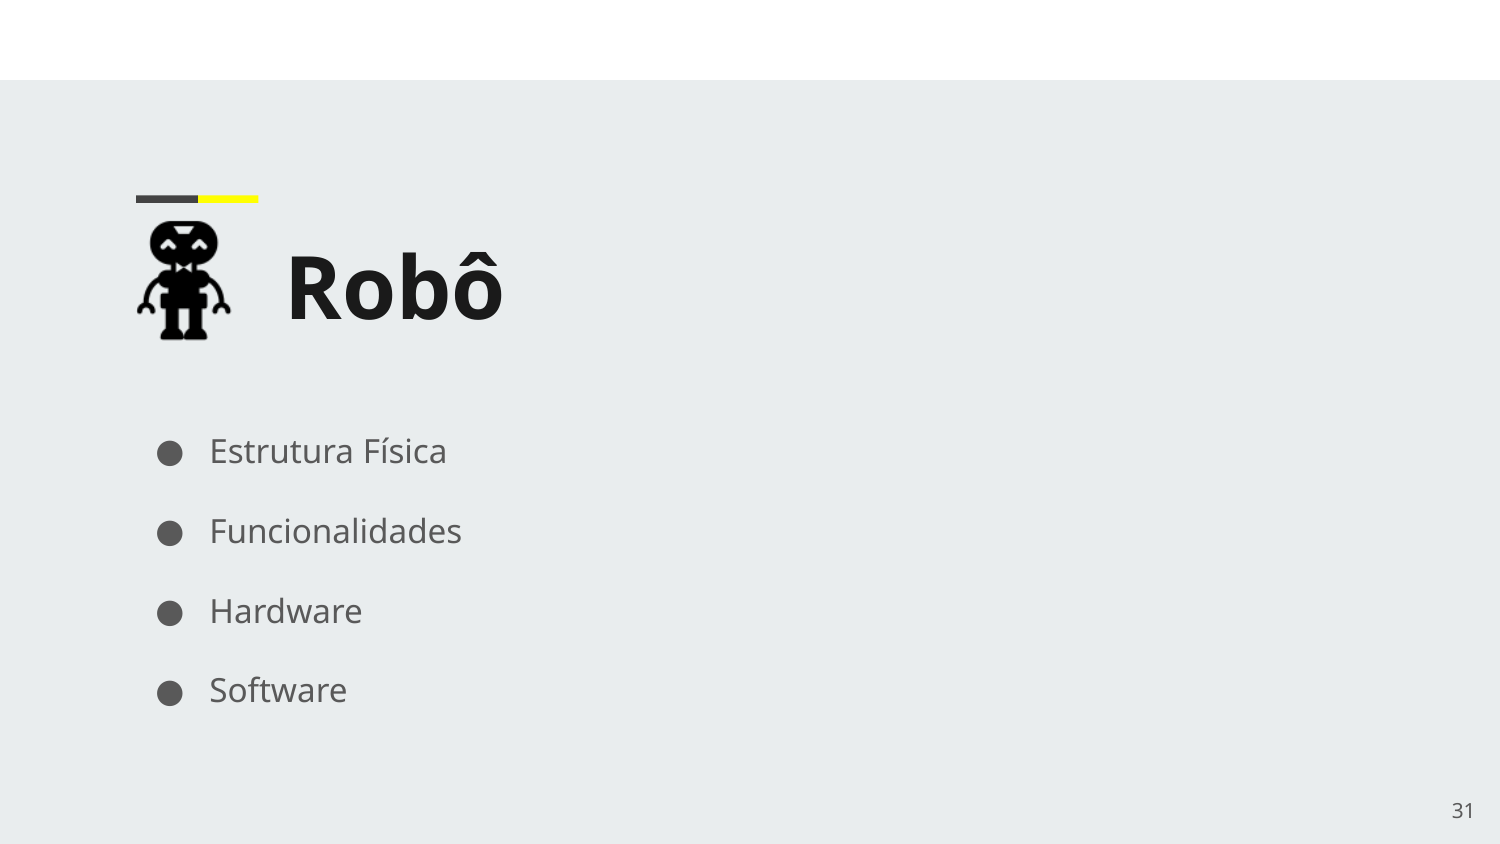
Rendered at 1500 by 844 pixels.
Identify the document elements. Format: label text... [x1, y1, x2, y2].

picture [119, 216, 250, 346]
title Robô [119, 216, 1381, 415]
subtitle Estrutura Física Funcionalidades Hardware Software [119, 415, 1381, 504]
slide_number <number> [1400, 779, 1491, 844]
